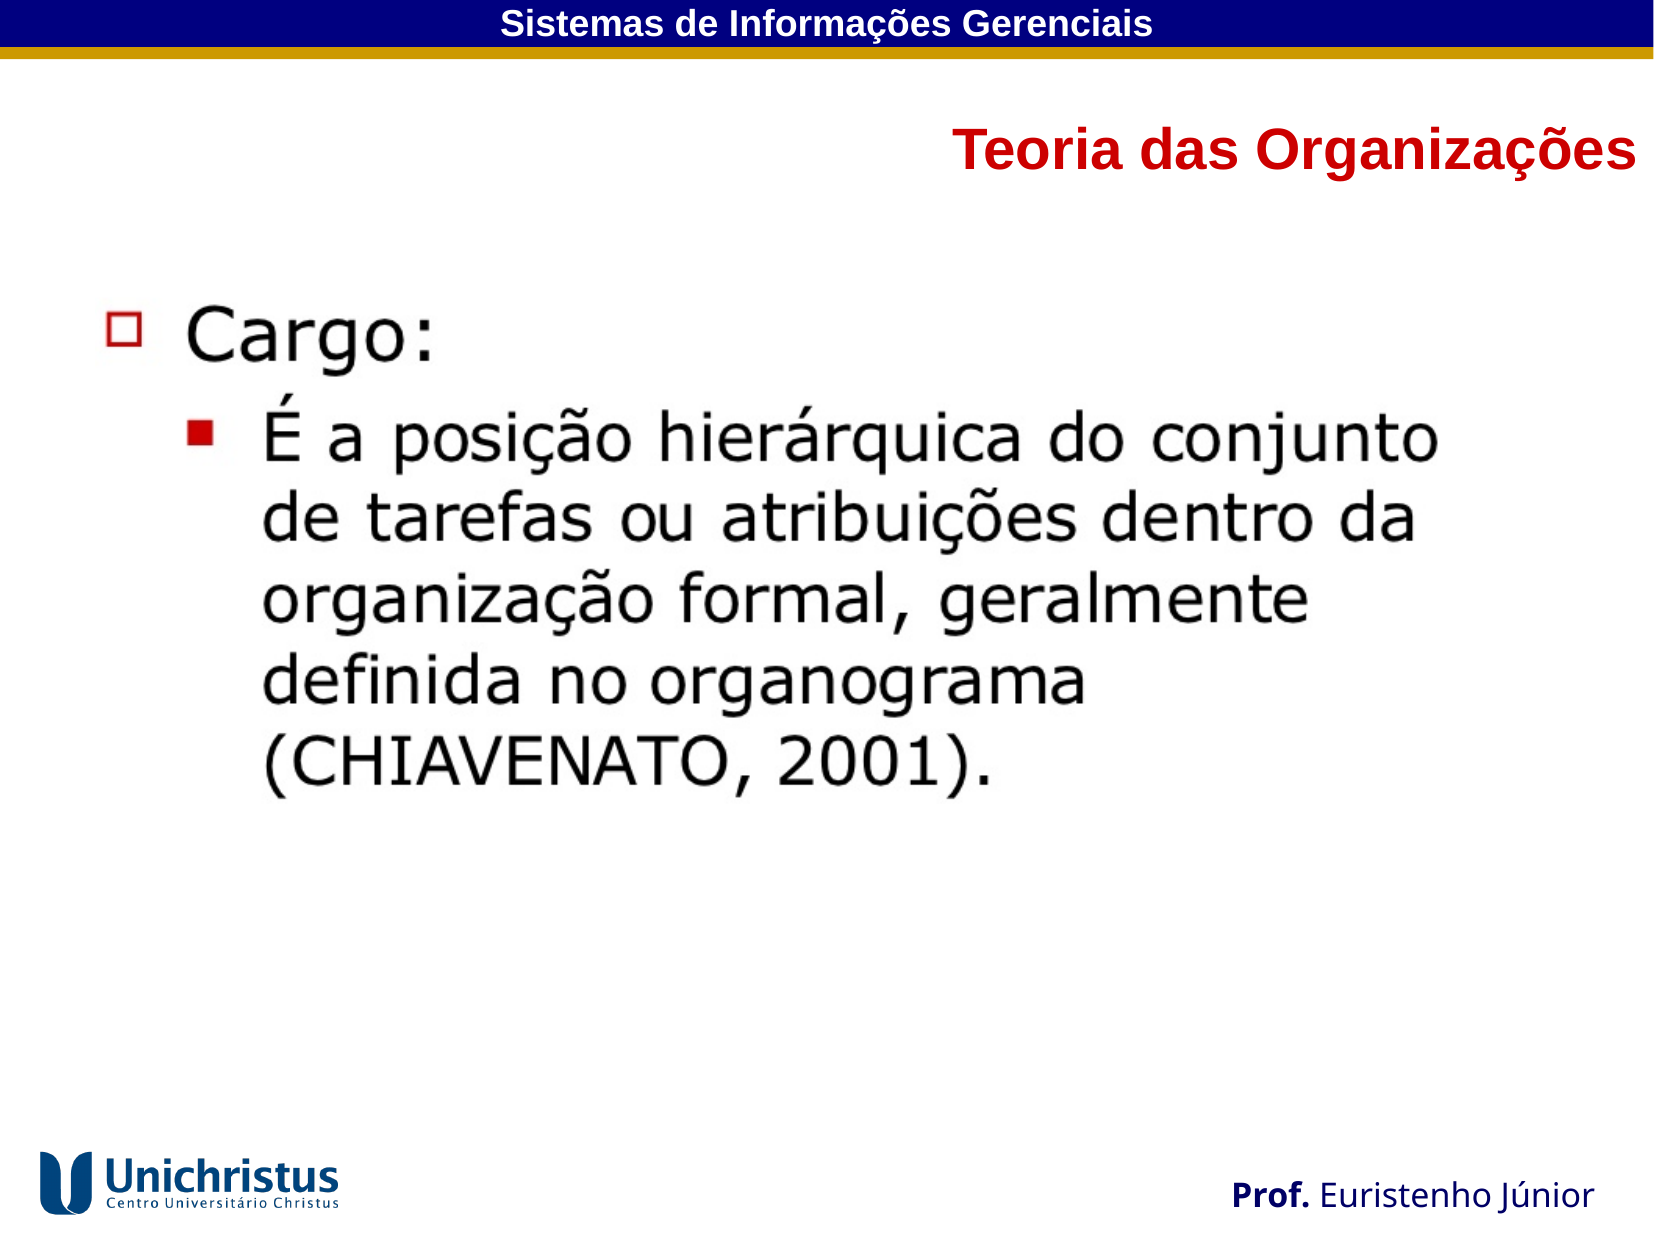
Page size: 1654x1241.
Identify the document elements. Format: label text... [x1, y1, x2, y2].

text_box Sistemas de Informações Gerenciais [0, 0, 1654, 47]
text_box Prof. Euristenho Júnior [1216, 1163, 1654, 1224]
text_box [0, 47, 1654, 60]
text_box Teoria das Organizações [937, 109, 1654, 190]
picture [95, 297, 1458, 807]
picture [35, 1148, 343, 1217]
